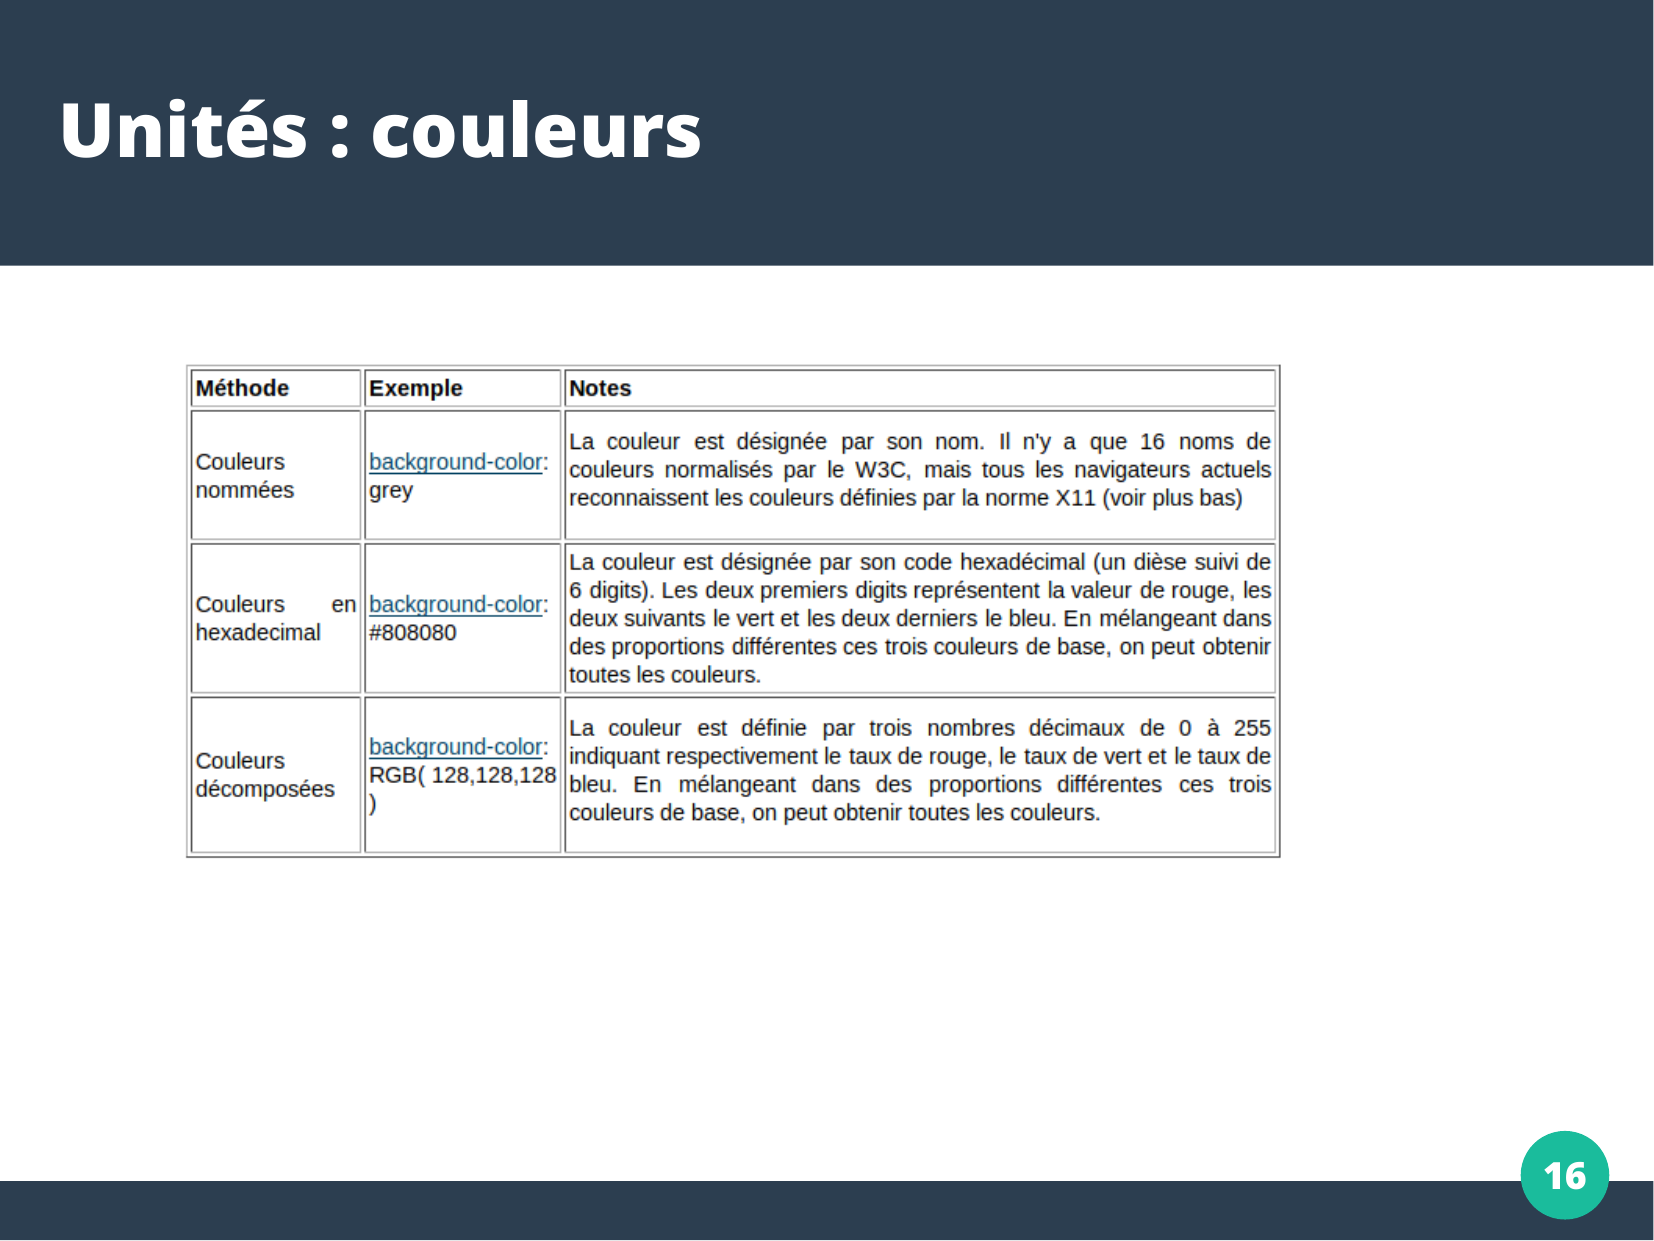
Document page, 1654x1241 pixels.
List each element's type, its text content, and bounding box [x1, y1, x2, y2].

title Unités : couleurs [59, 49, 1595, 207]
picture [177, 354, 1320, 891]
